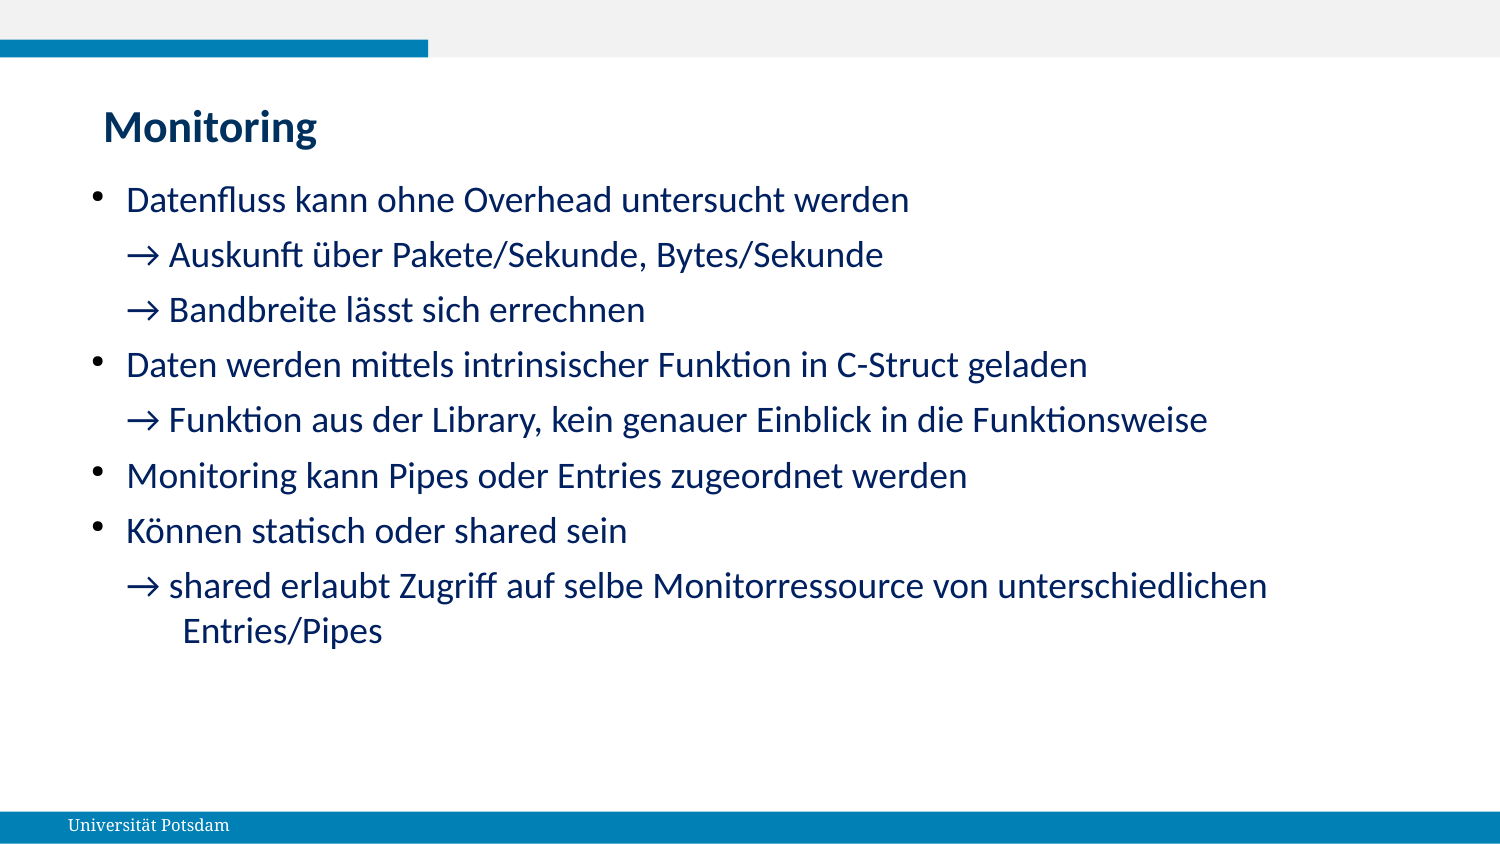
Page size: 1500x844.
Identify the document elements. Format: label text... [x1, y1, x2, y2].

text_box Datenfluss kann ohne Overhead untersucht werden → Auskunft über Pakete/Sekunde, Bytes/Sekunde → Bandbreite lässt sich errechnen Daten werden mittels intrinsischer Funktion in C-Struct geladen → Funktion aus der Library, kein genauer Einblick in die Funktionsweise Monitoring kann Pipes oder Entries zugeordnet werden Können statisch oder shared sein → shared erlaubt Zugriff auf selbe Monitorressource von unterschiedlichen Entries/Pipes [76, 167, 1418, 798]
title Monitoring [88, 109, 1418, 140]
